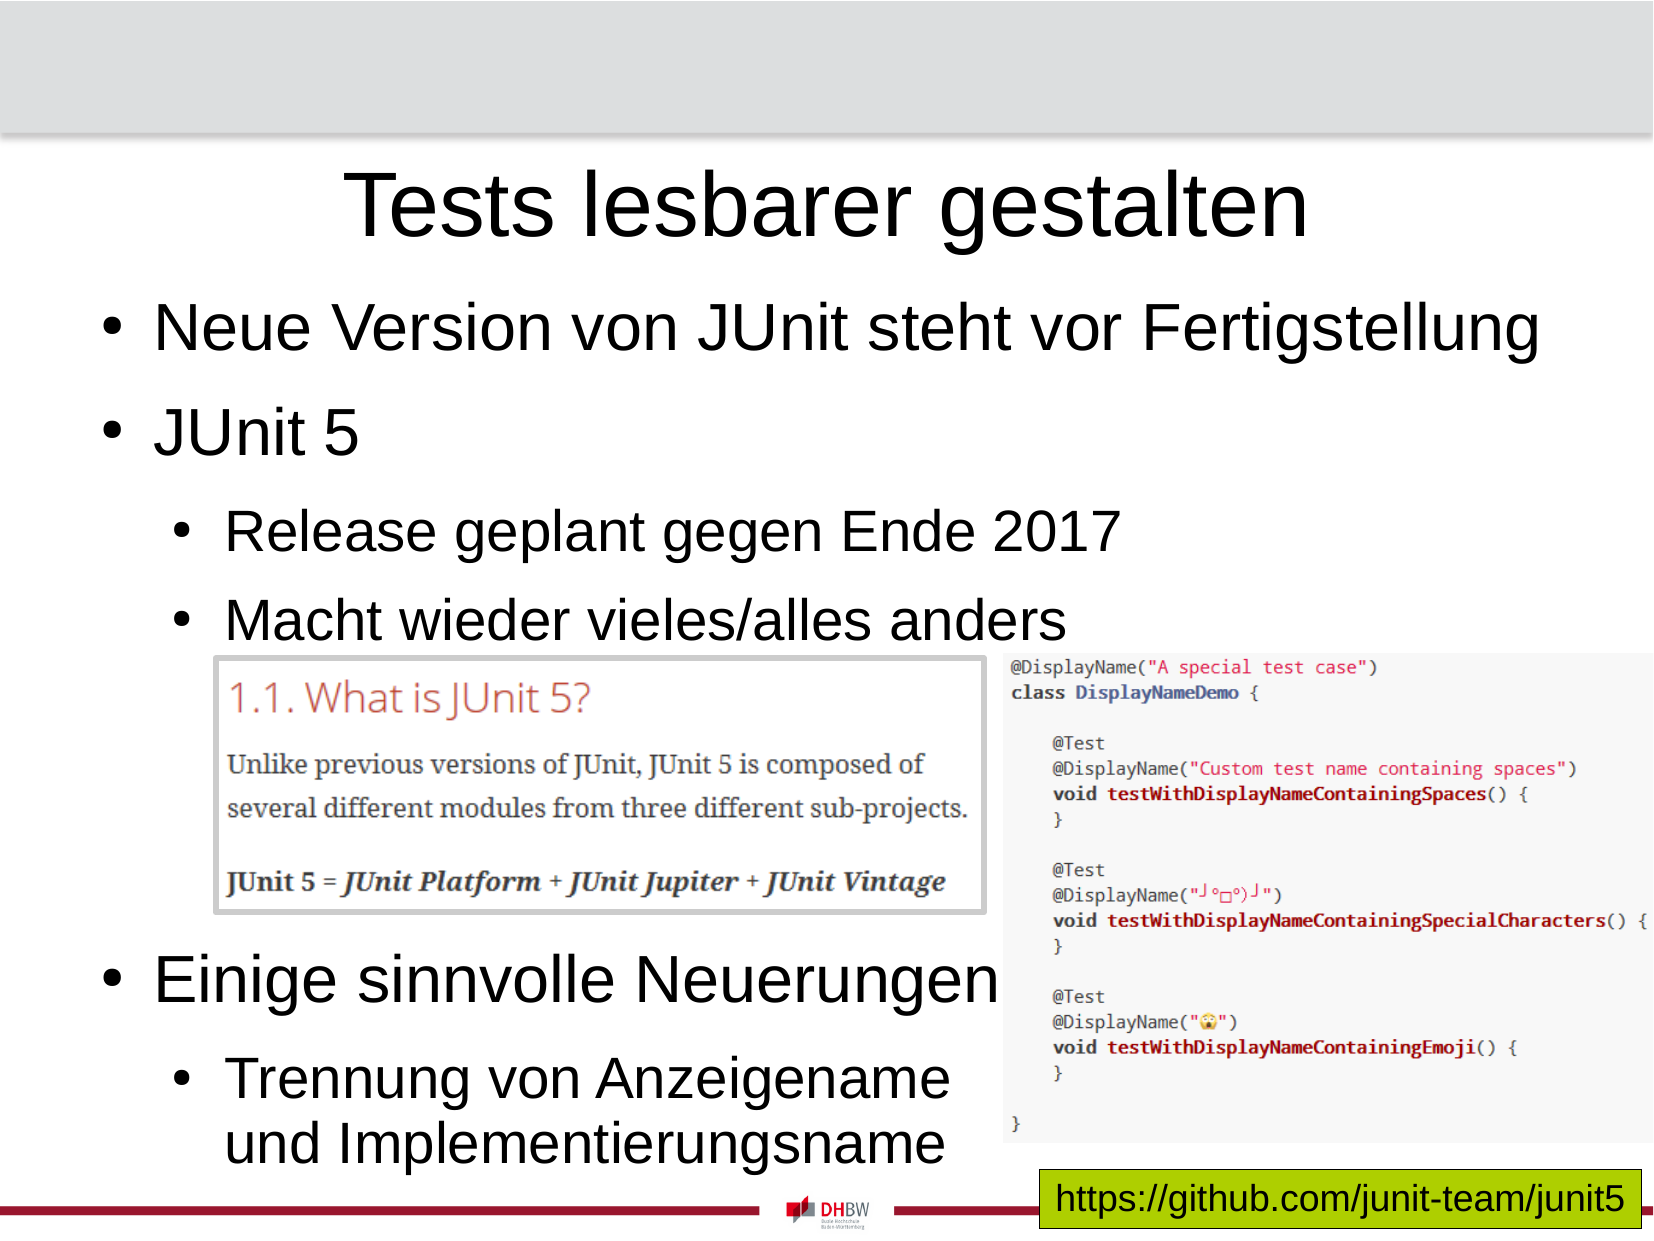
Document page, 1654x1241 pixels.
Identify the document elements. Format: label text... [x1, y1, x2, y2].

list Neue Version von JUnit steht vor Fertigstellung JUnit 5 Release geplant gegen Ende 2017 Macht wieder vieles/alles anders Einige sinnvolle Neuerungen Trennung von Anzeigename und Implementierungsname [82, 290, 1571, 1177]
title Tests lesbarer gestalten [82, 147, 1571, 257]
text_box https://github.com/junit-team/junit5 [1039, 1169, 1642, 1229]
picture [0, 1, 1654, 1237]
